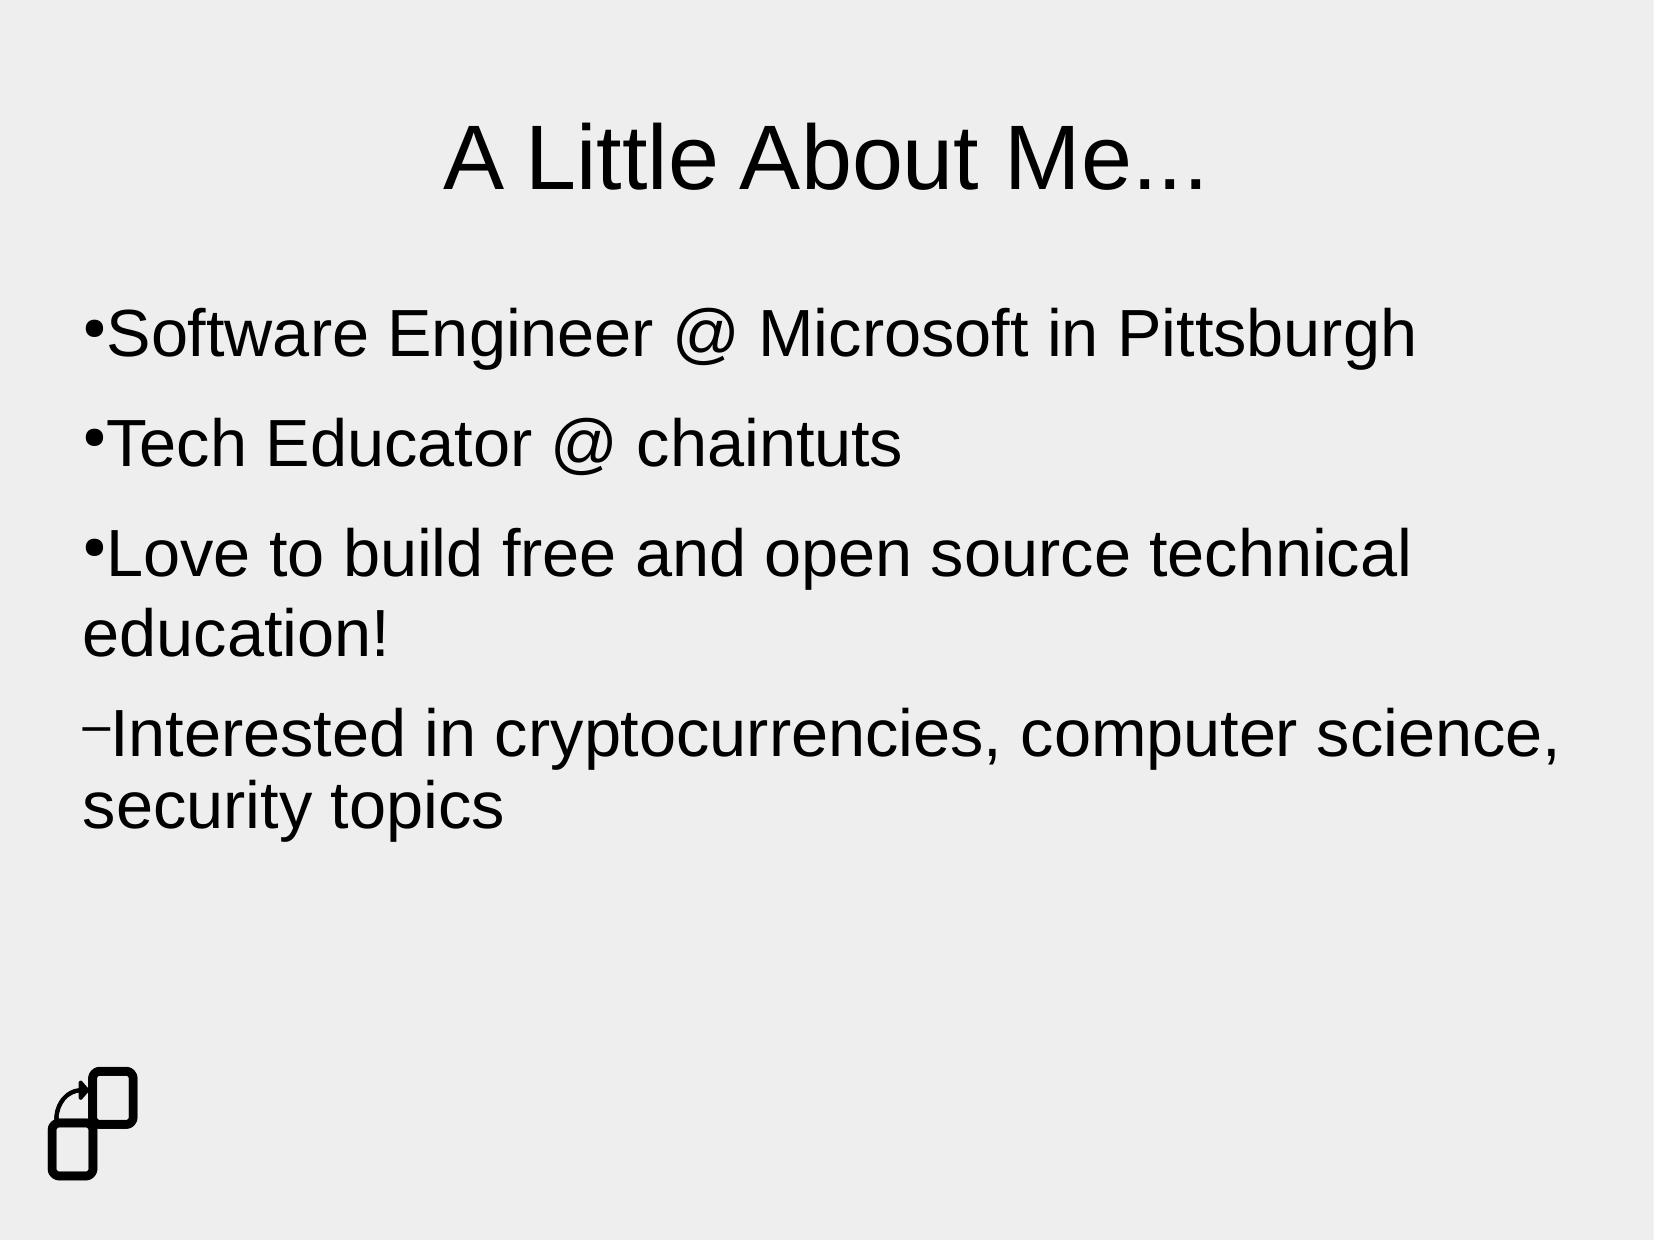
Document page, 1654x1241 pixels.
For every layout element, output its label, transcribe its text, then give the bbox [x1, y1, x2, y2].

picture [30, 1062, 153, 1186]
title A Little About Me... [82, 49, 1571, 257]
list Software Engineer @ Microsoft in Pittsburgh Tech Educator @ chaintuts Love to build free and open source technical education! Interested in cryptocurrencies, computer science, security topics [82, 290, 1571, 1010]
